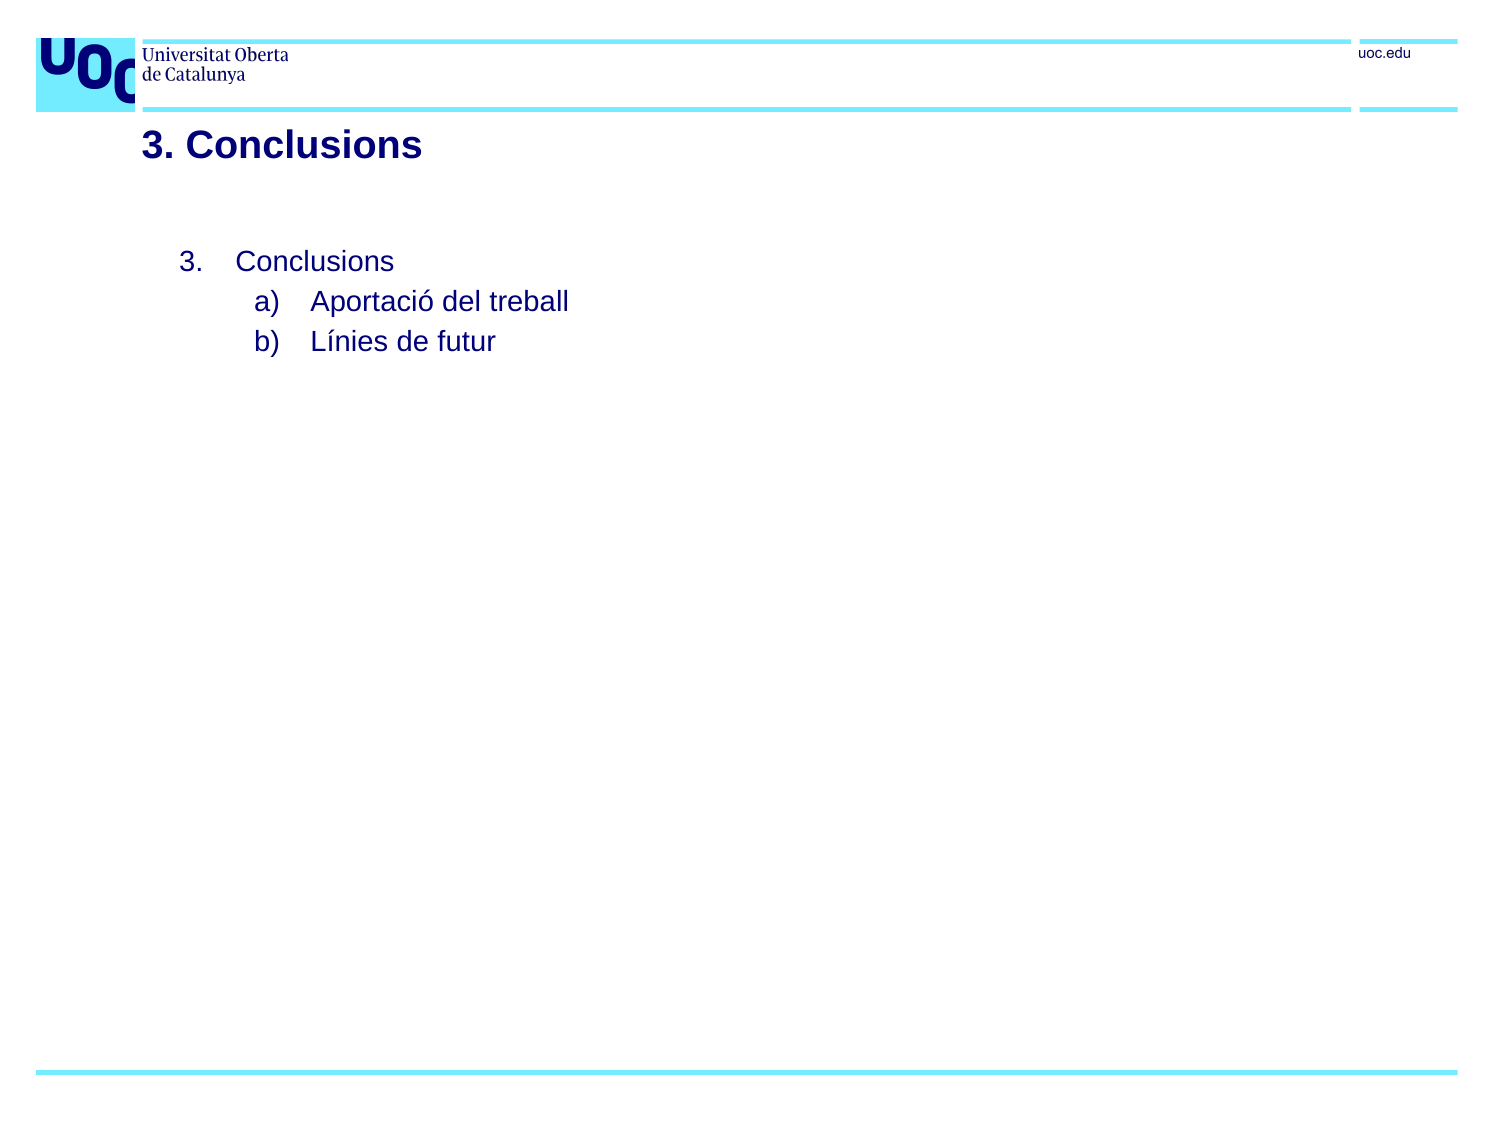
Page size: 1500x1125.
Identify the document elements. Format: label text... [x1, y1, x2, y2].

picture [36, 38, 135, 112]
title 3. Conclusions [126, 104, 1353, 276]
picture [142, 47, 254, 84]
list Conclusions Aportació del treball Línies de futur [126, 221, 1160, 857]
picture [1359, 47, 1410, 58]
